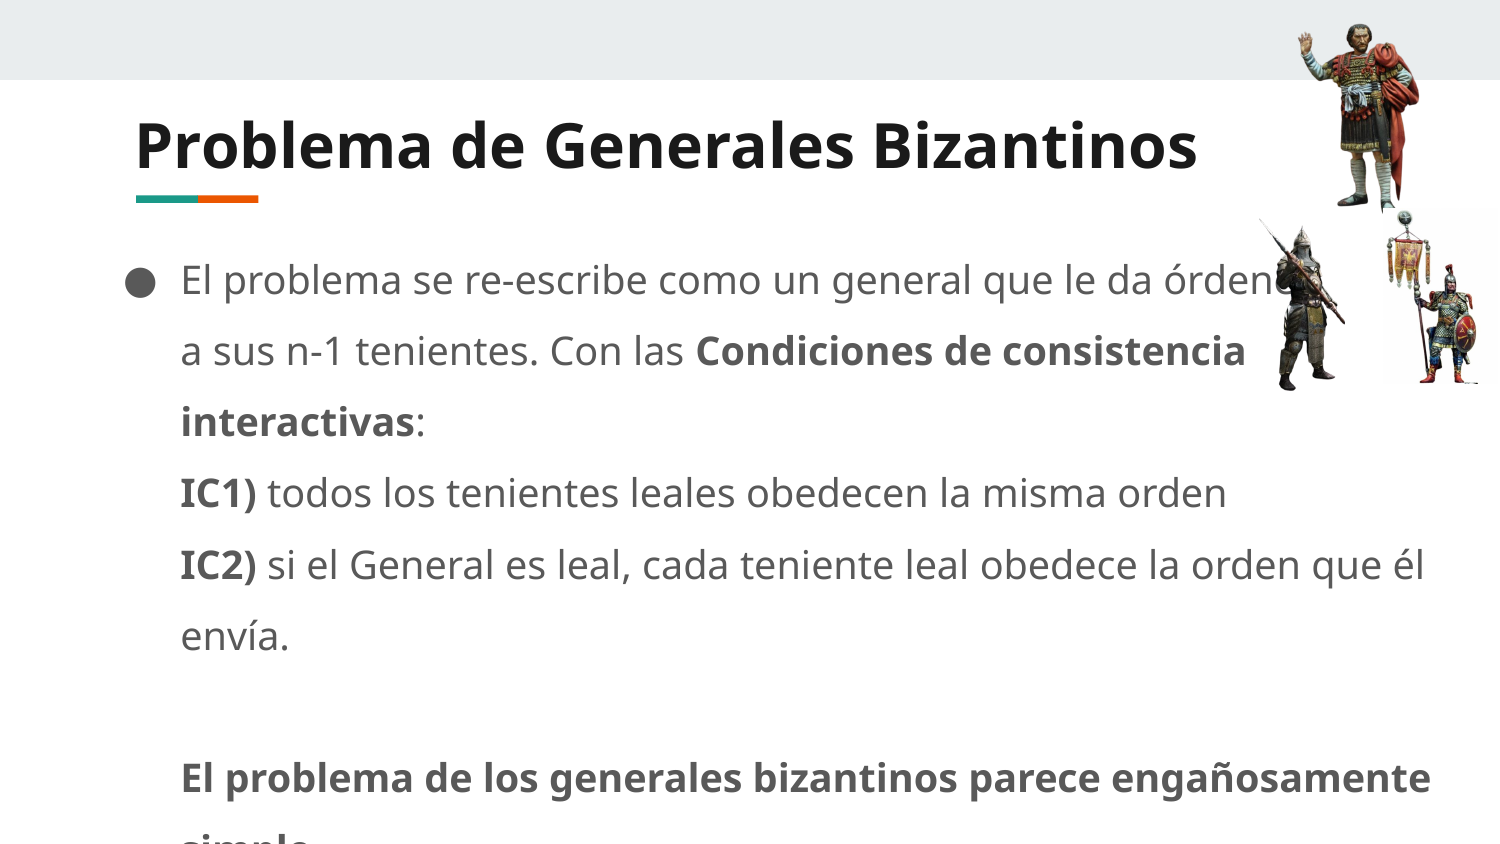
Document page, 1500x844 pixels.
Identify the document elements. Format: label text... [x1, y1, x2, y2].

picture [1255, 12, 1498, 392]
list El problema se re-escribe como un general que le da órdenes a sus n-1 tenientes. Con las Condiciones de consistencia interactivas: IC1) todos los tenientes leales obedecen la misma orden IC2) si el General es leal, cada teniente leal obedece la orden que él envía. El problema de los generales bizantinos parece engañosamente simple. [90, 216, 1461, 587]
title Problema de Generales Bizantinos [119, 91, 1290, 180]
